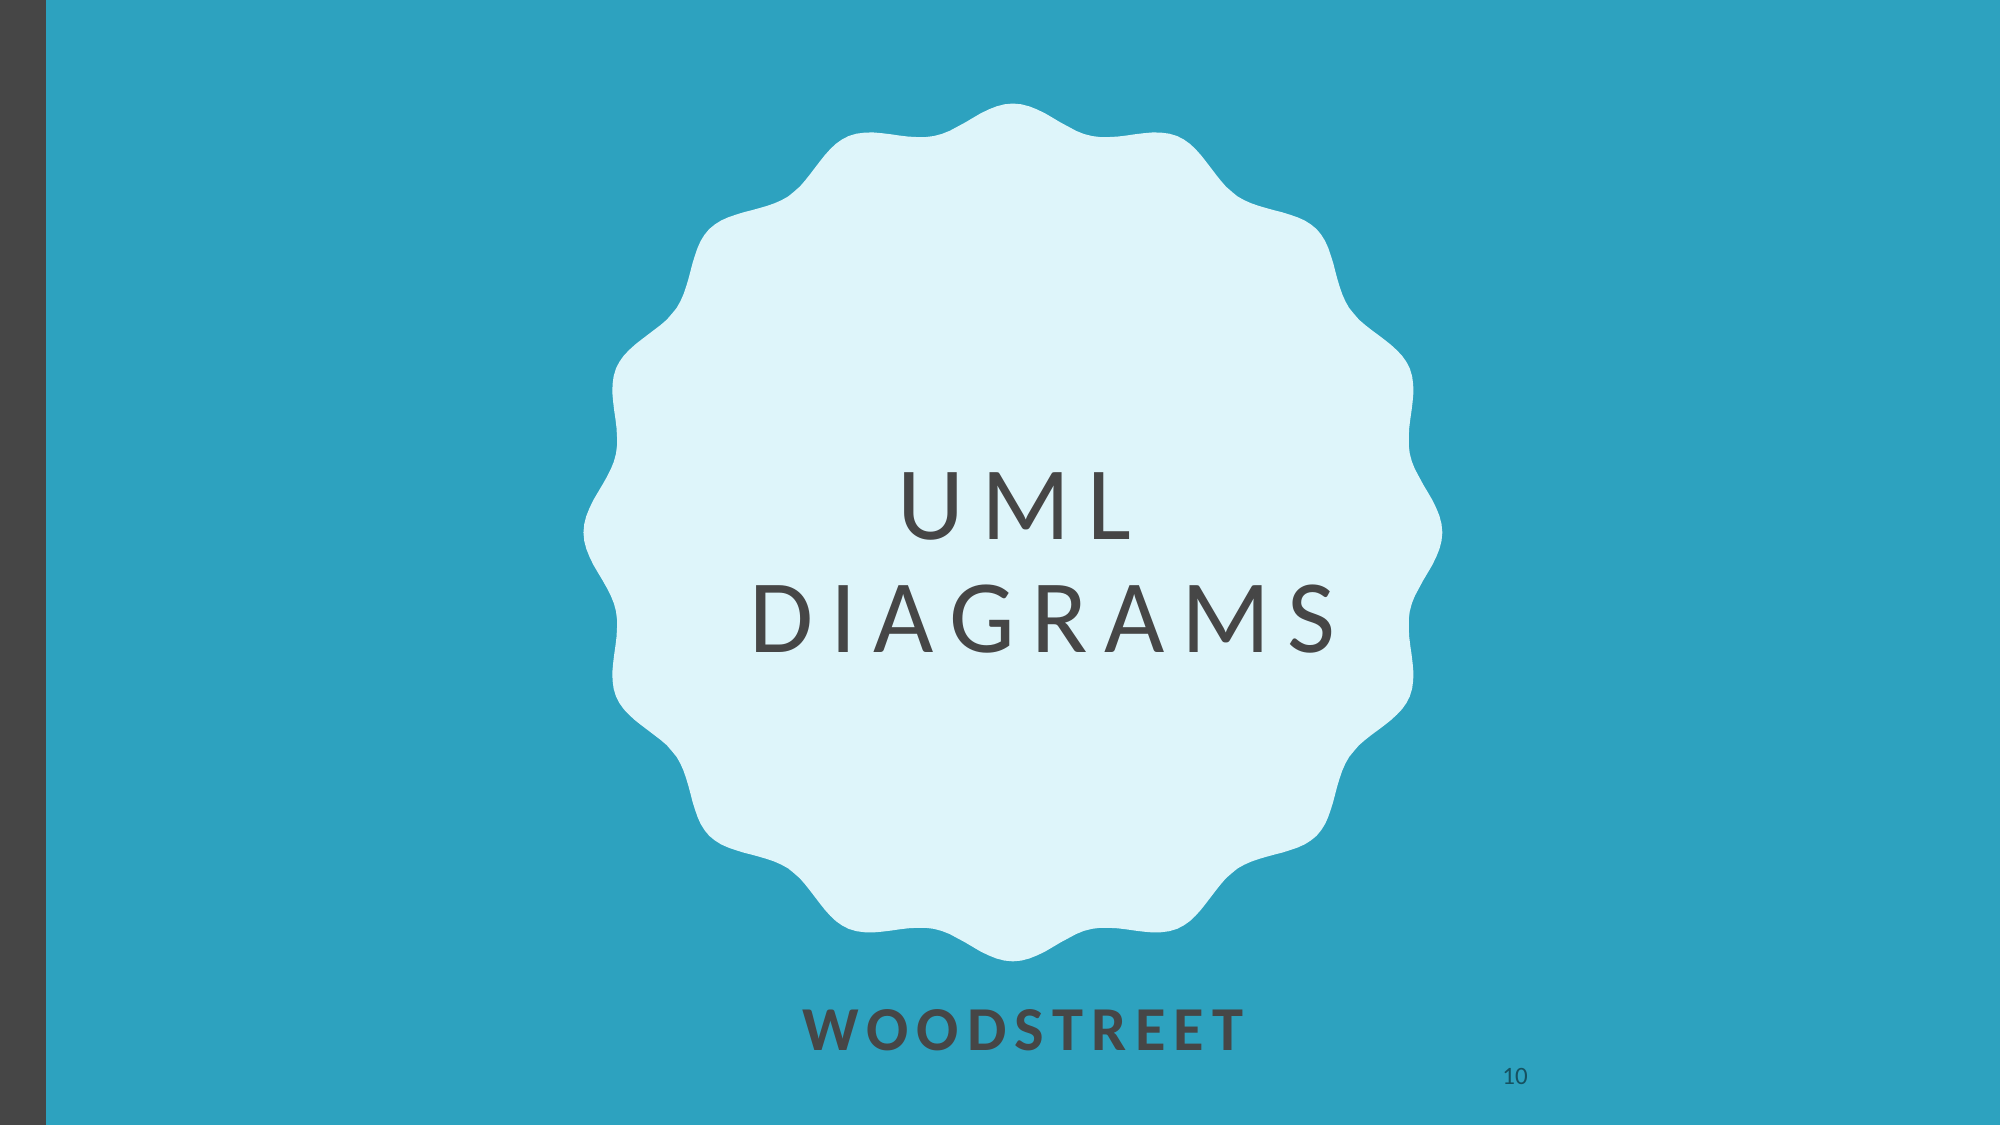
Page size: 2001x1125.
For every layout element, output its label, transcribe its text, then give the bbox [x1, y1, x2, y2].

text_box 10 [1487, 1045, 1870, 1103]
subtitle WoodStreet [363, 980, 1684, 1103]
title UML Diagrams [45, 0, 2000, 1125]
